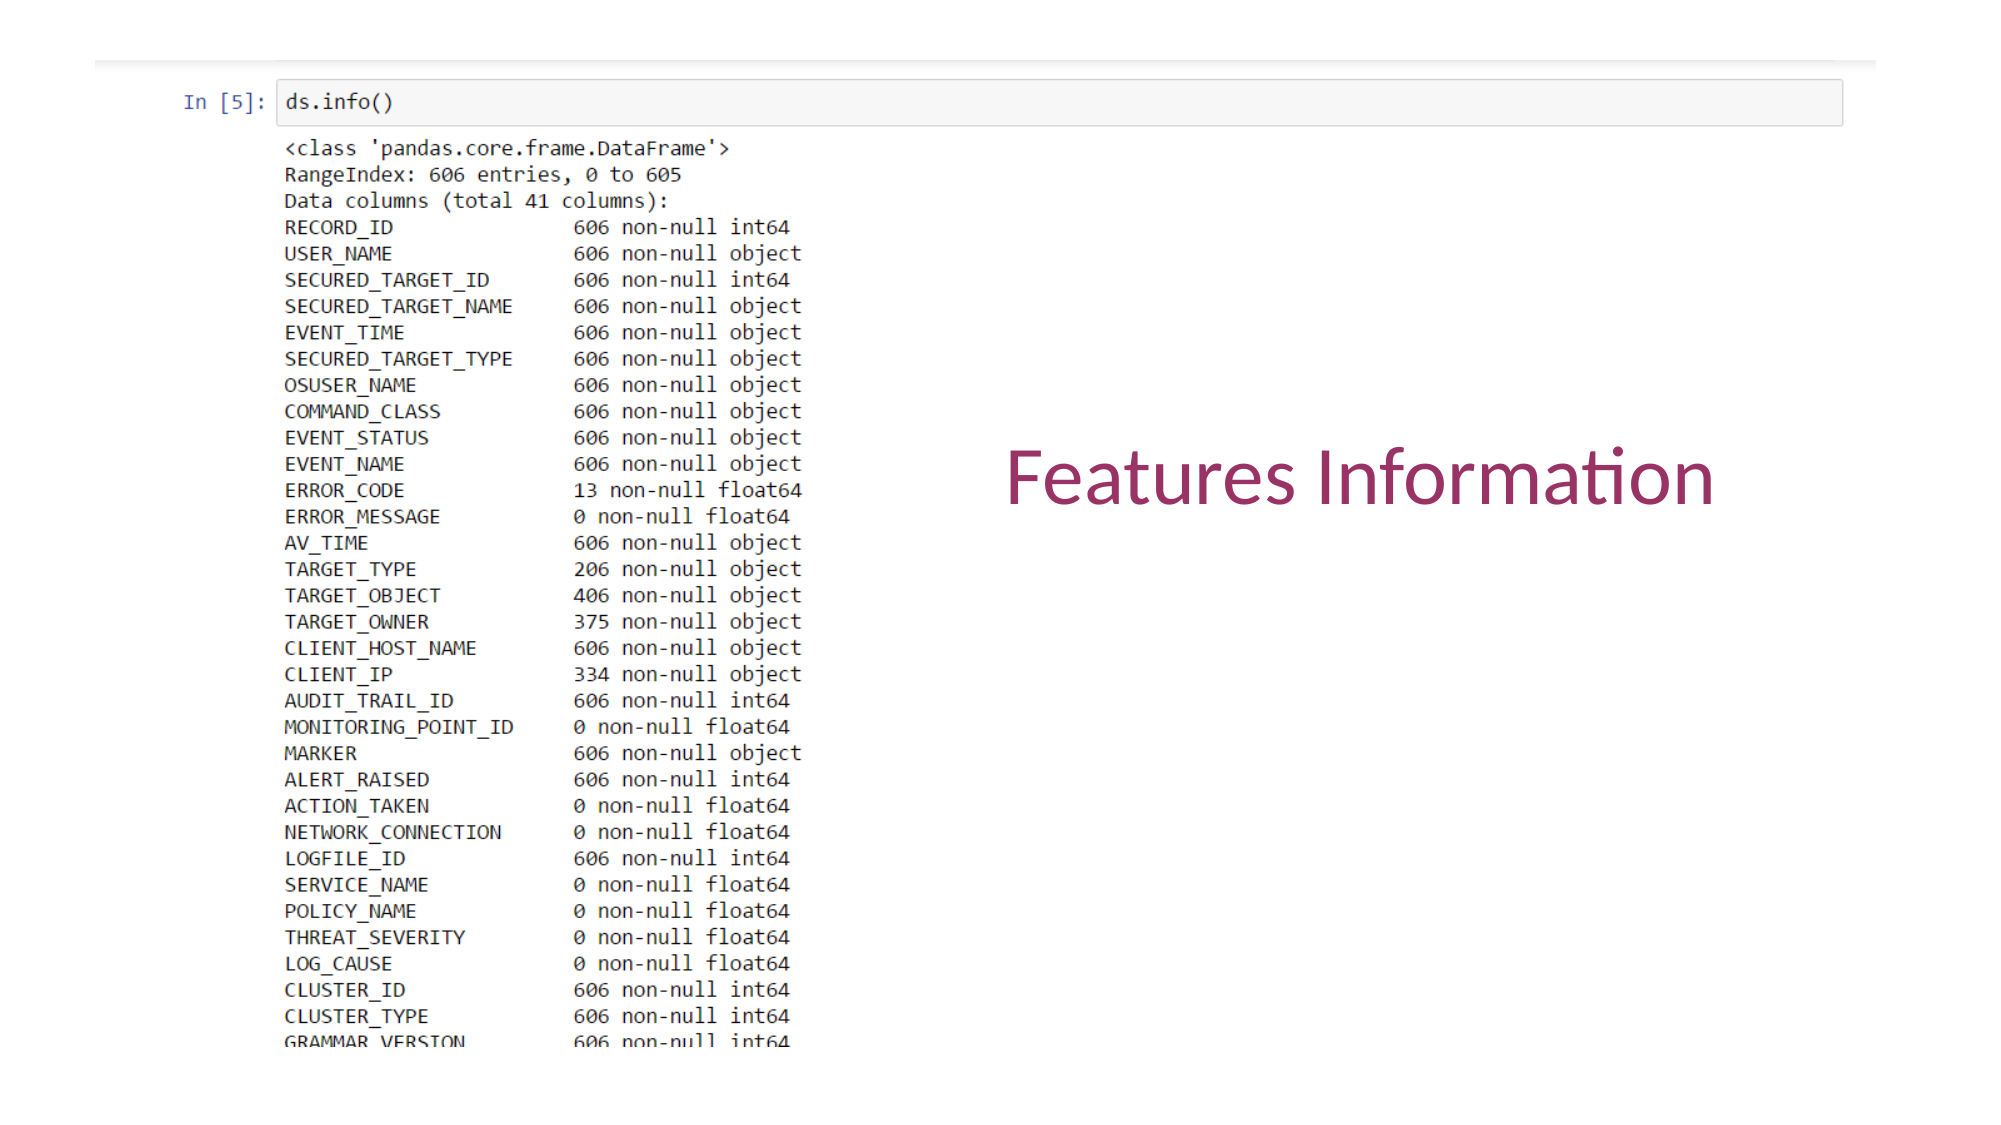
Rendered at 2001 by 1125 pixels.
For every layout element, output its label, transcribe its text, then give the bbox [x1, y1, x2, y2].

title Features Information [900, 425, 1860, 576]
picture [95, 59, 1876, 1047]
